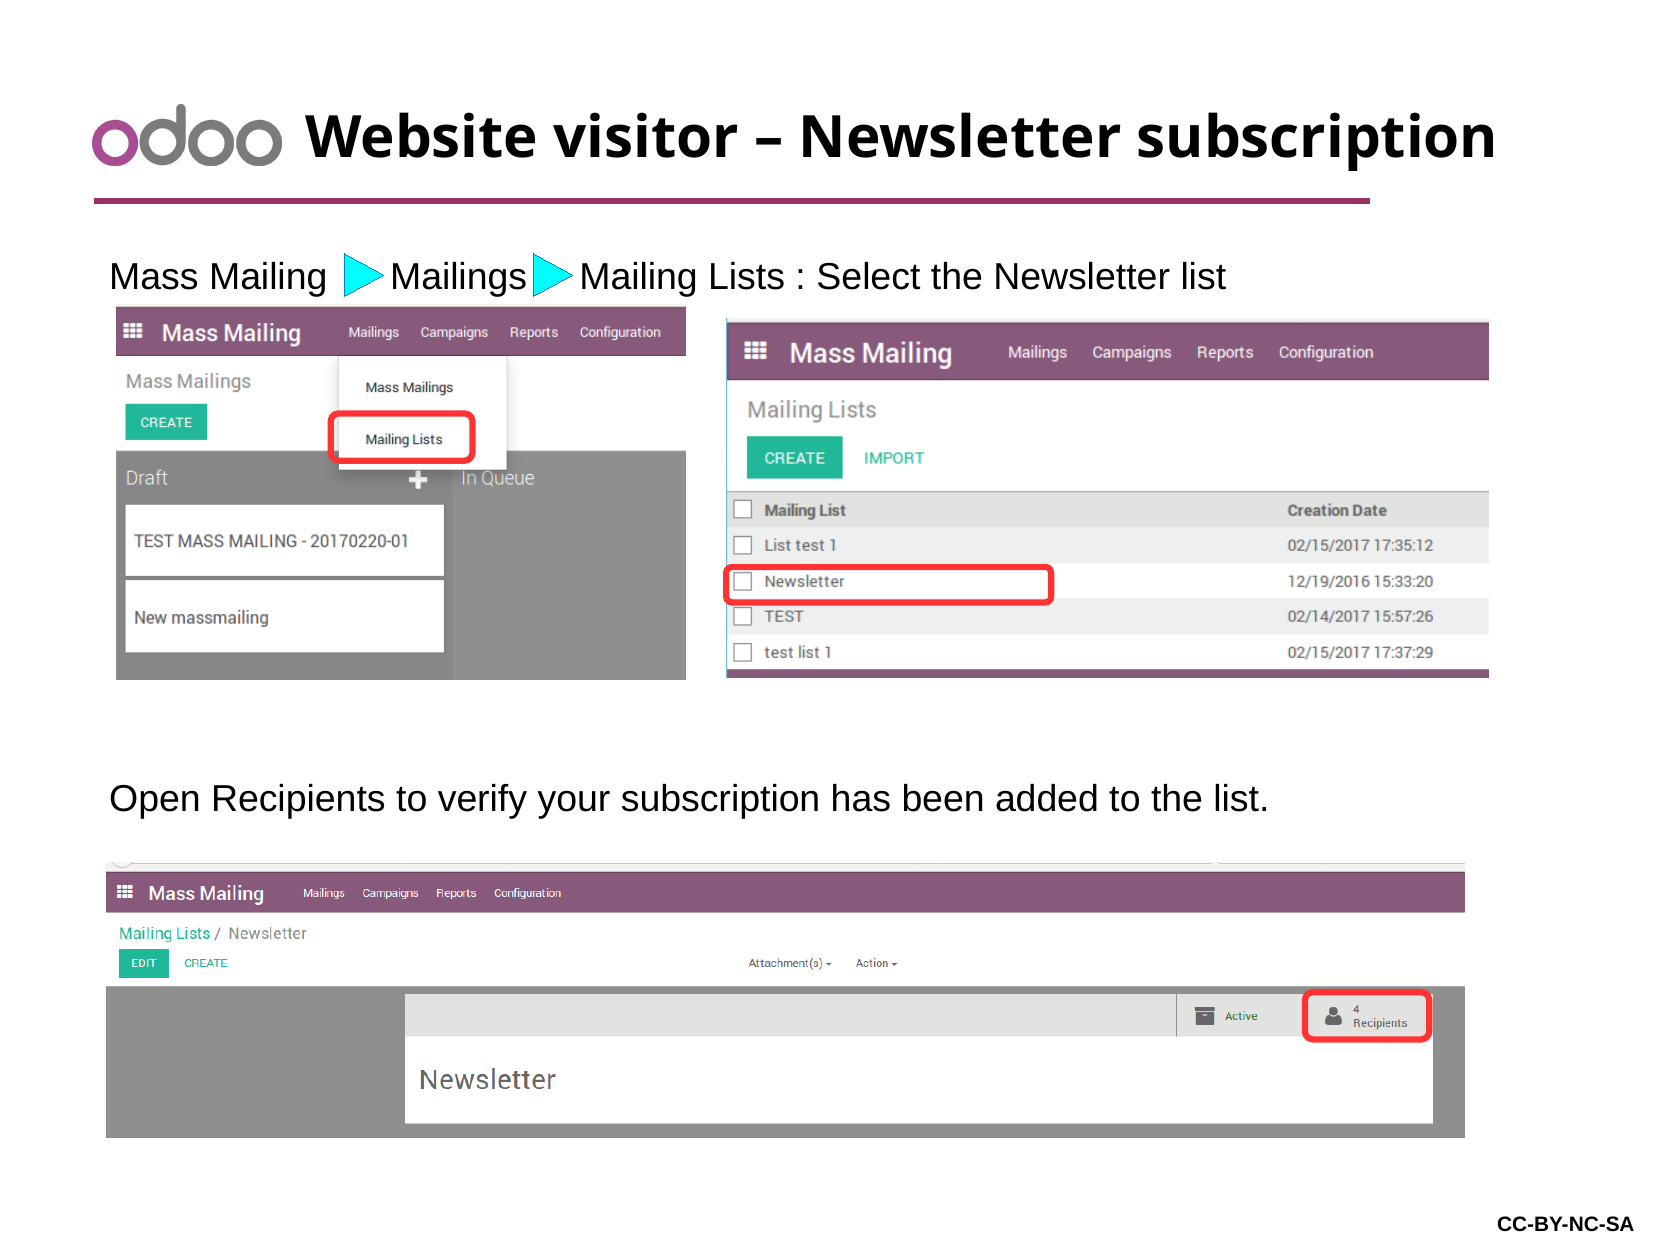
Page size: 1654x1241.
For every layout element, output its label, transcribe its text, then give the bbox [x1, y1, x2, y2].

text_box [726, 566, 1052, 603]
picture [92, 104, 282, 166]
picture [106, 862, 1465, 1138]
text_box [330, 413, 473, 461]
text_box Open Recipients to verify your subscription has been added to the list. [94, 769, 1441, 827]
text_box CC-BY-NC-SA [1482, 1204, 1654, 1241]
picture [726, 318, 1489, 678]
title Website visitor – Newsletter subscription [305, 31, 1568, 239]
text_box [344, 253, 384, 297]
text_box [533, 253, 573, 297]
picture [116, 305, 686, 680]
text_box Mass Mailing Mailings Mailing Lists : Select the Newsletter list [94, 248, 1441, 305]
text_box [1304, 992, 1430, 1040]
